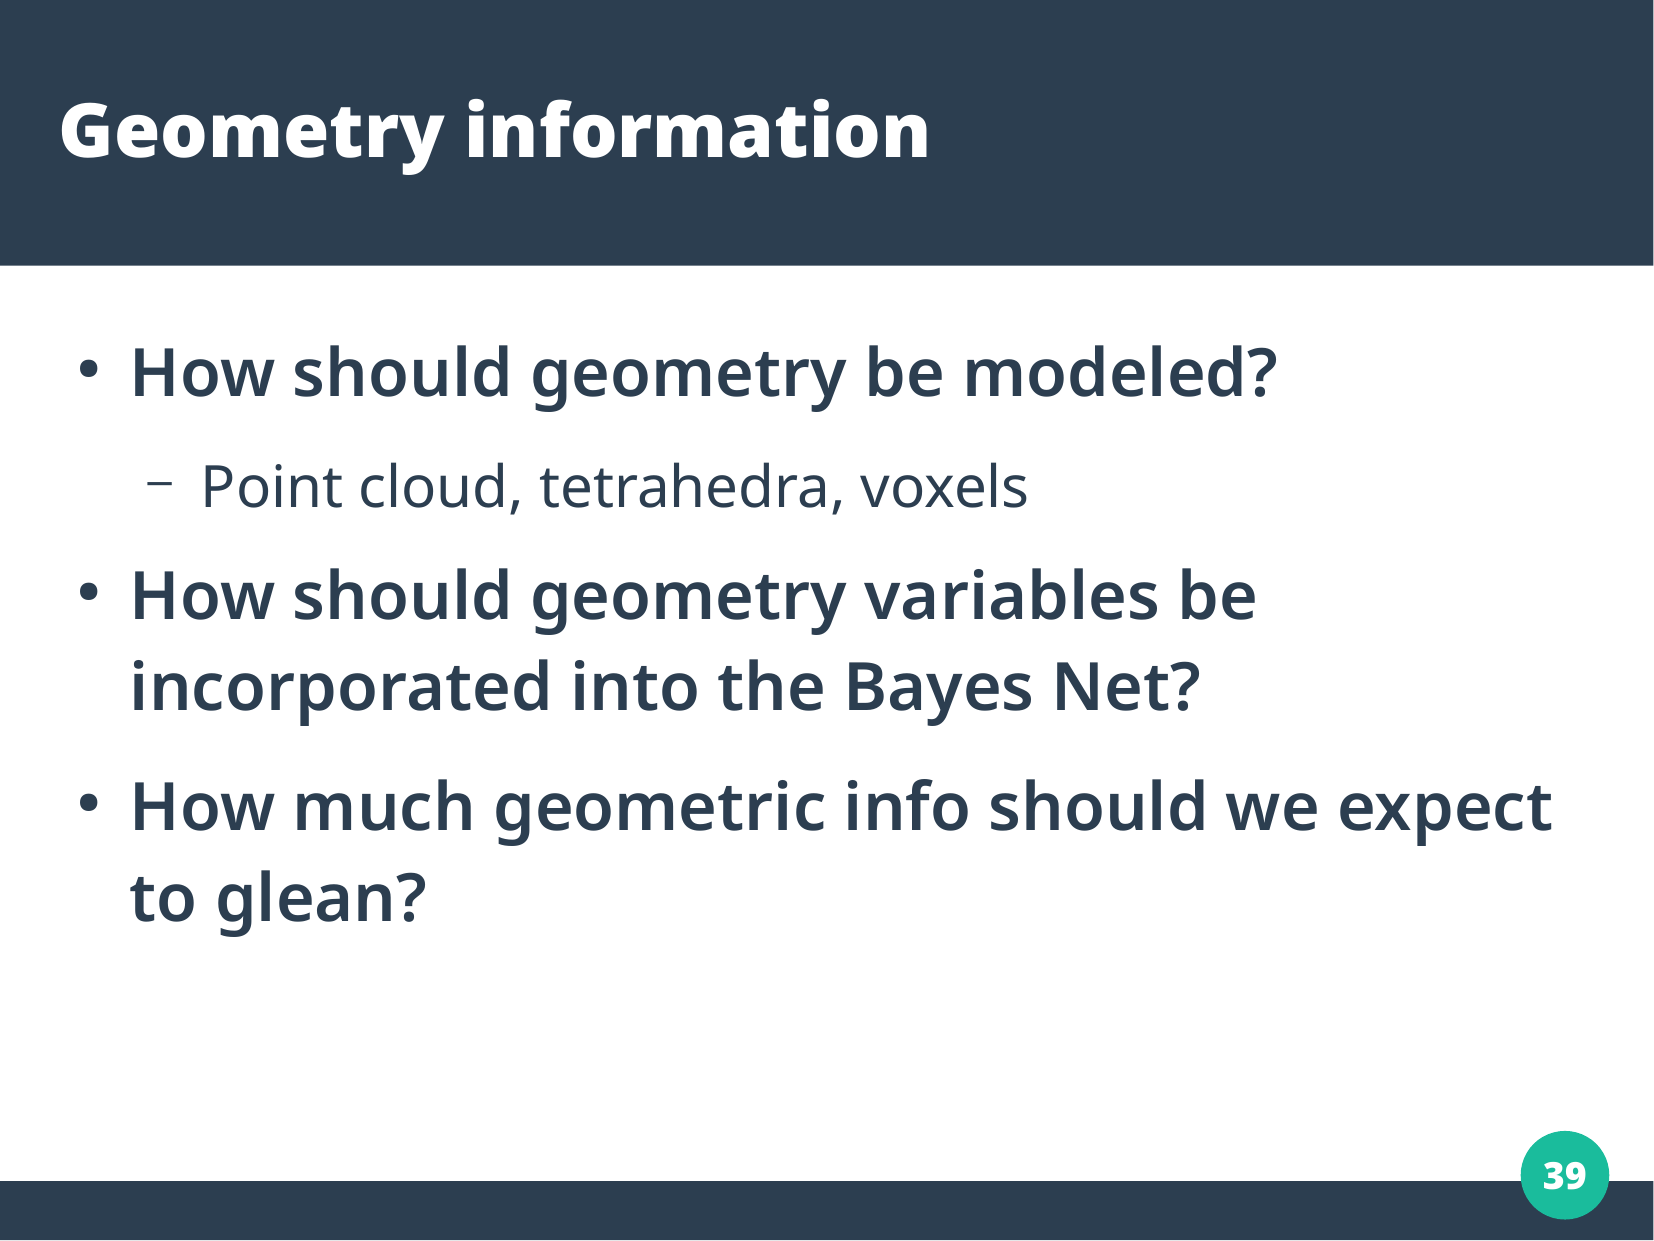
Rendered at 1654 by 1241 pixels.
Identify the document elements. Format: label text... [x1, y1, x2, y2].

title Geometry information [59, 49, 1595, 207]
list How should geometry be modeled? Point cloud, tetrahedra, voxels How should geometry variables be incorporated into the Bayes Net? How much geometric info should we expect to glean? [59, 324, 1595, 1152]
